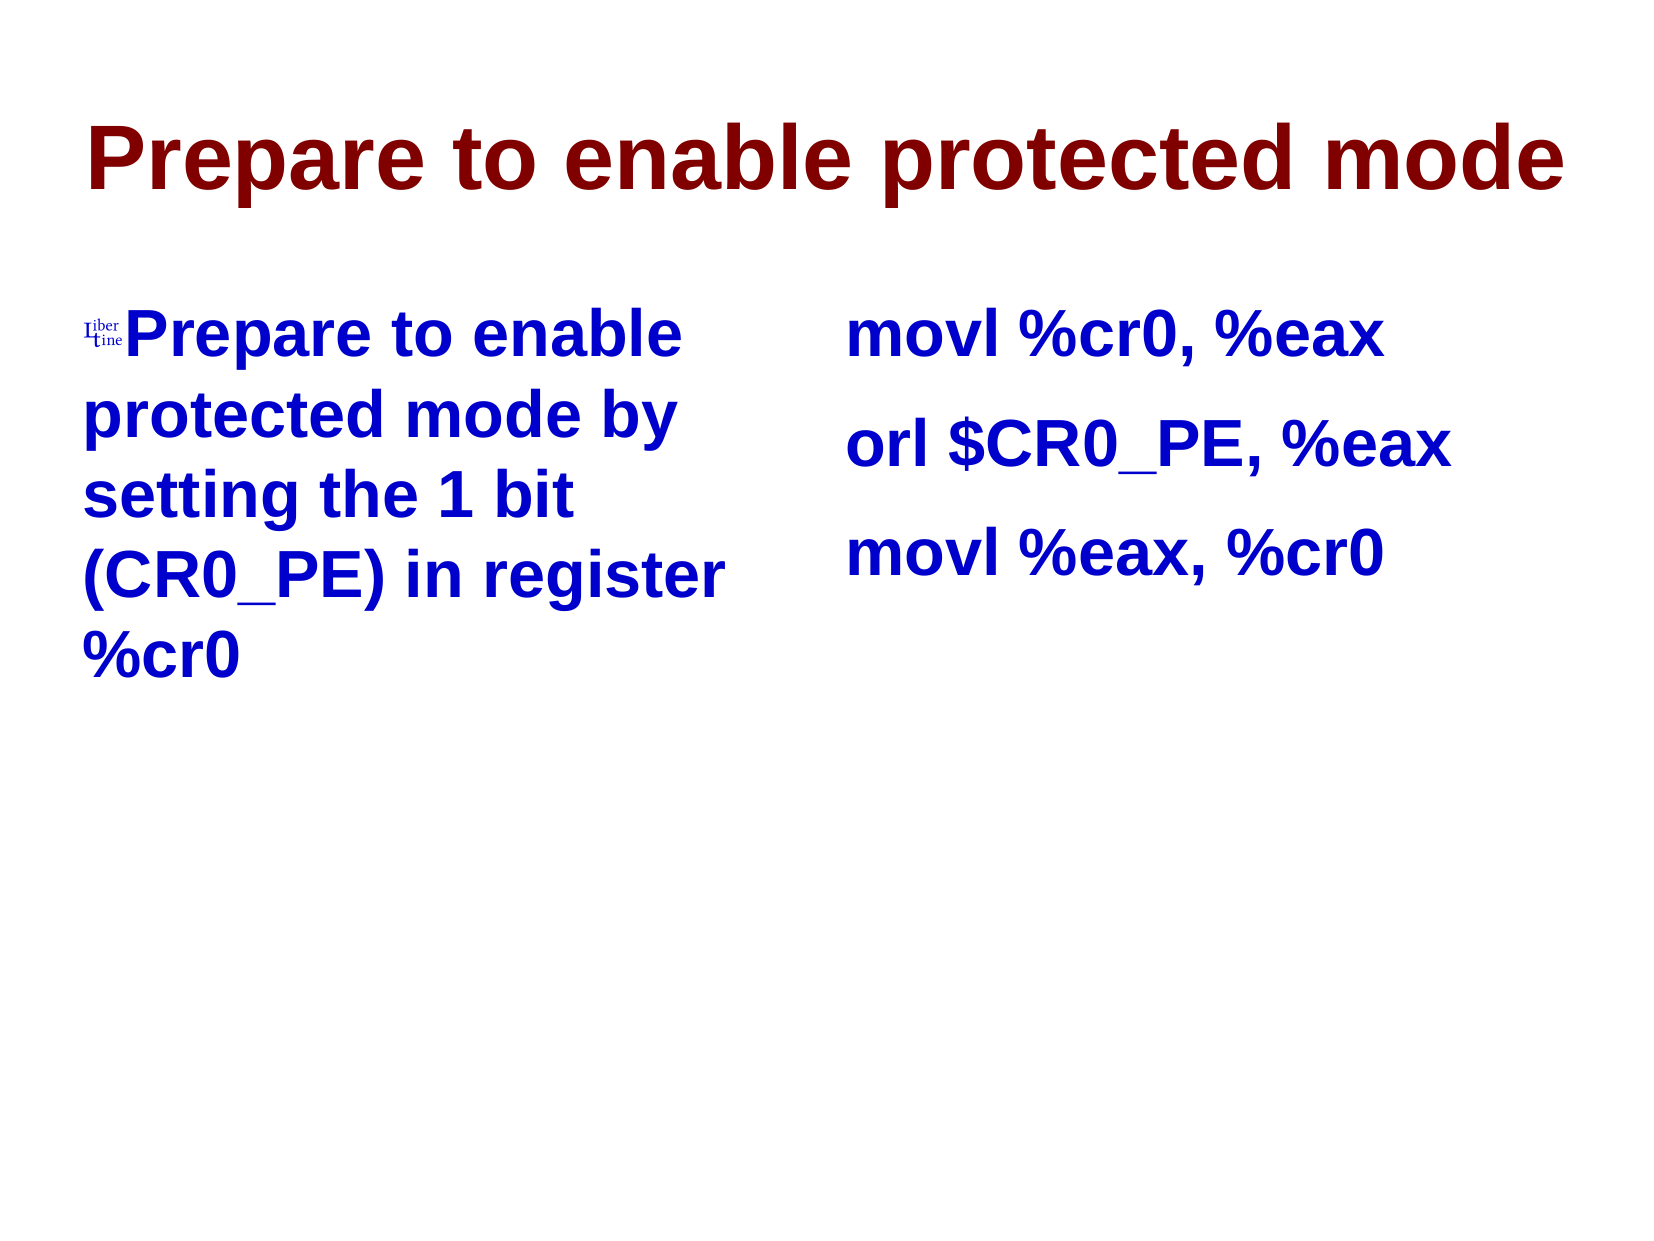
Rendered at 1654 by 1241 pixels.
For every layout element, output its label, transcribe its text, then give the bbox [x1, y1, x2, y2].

title Prepare to enable protected mode [82, 49, 1571, 257]
list Prepare to enable protected mode by setting the 1 bit (CR0_PE) in register %cr0 [82, 290, 809, 1010]
list movl %cr0, %eax orl $CR0_PE, %eax movl %eax, %cr0 [845, 290, 1572, 1010]
